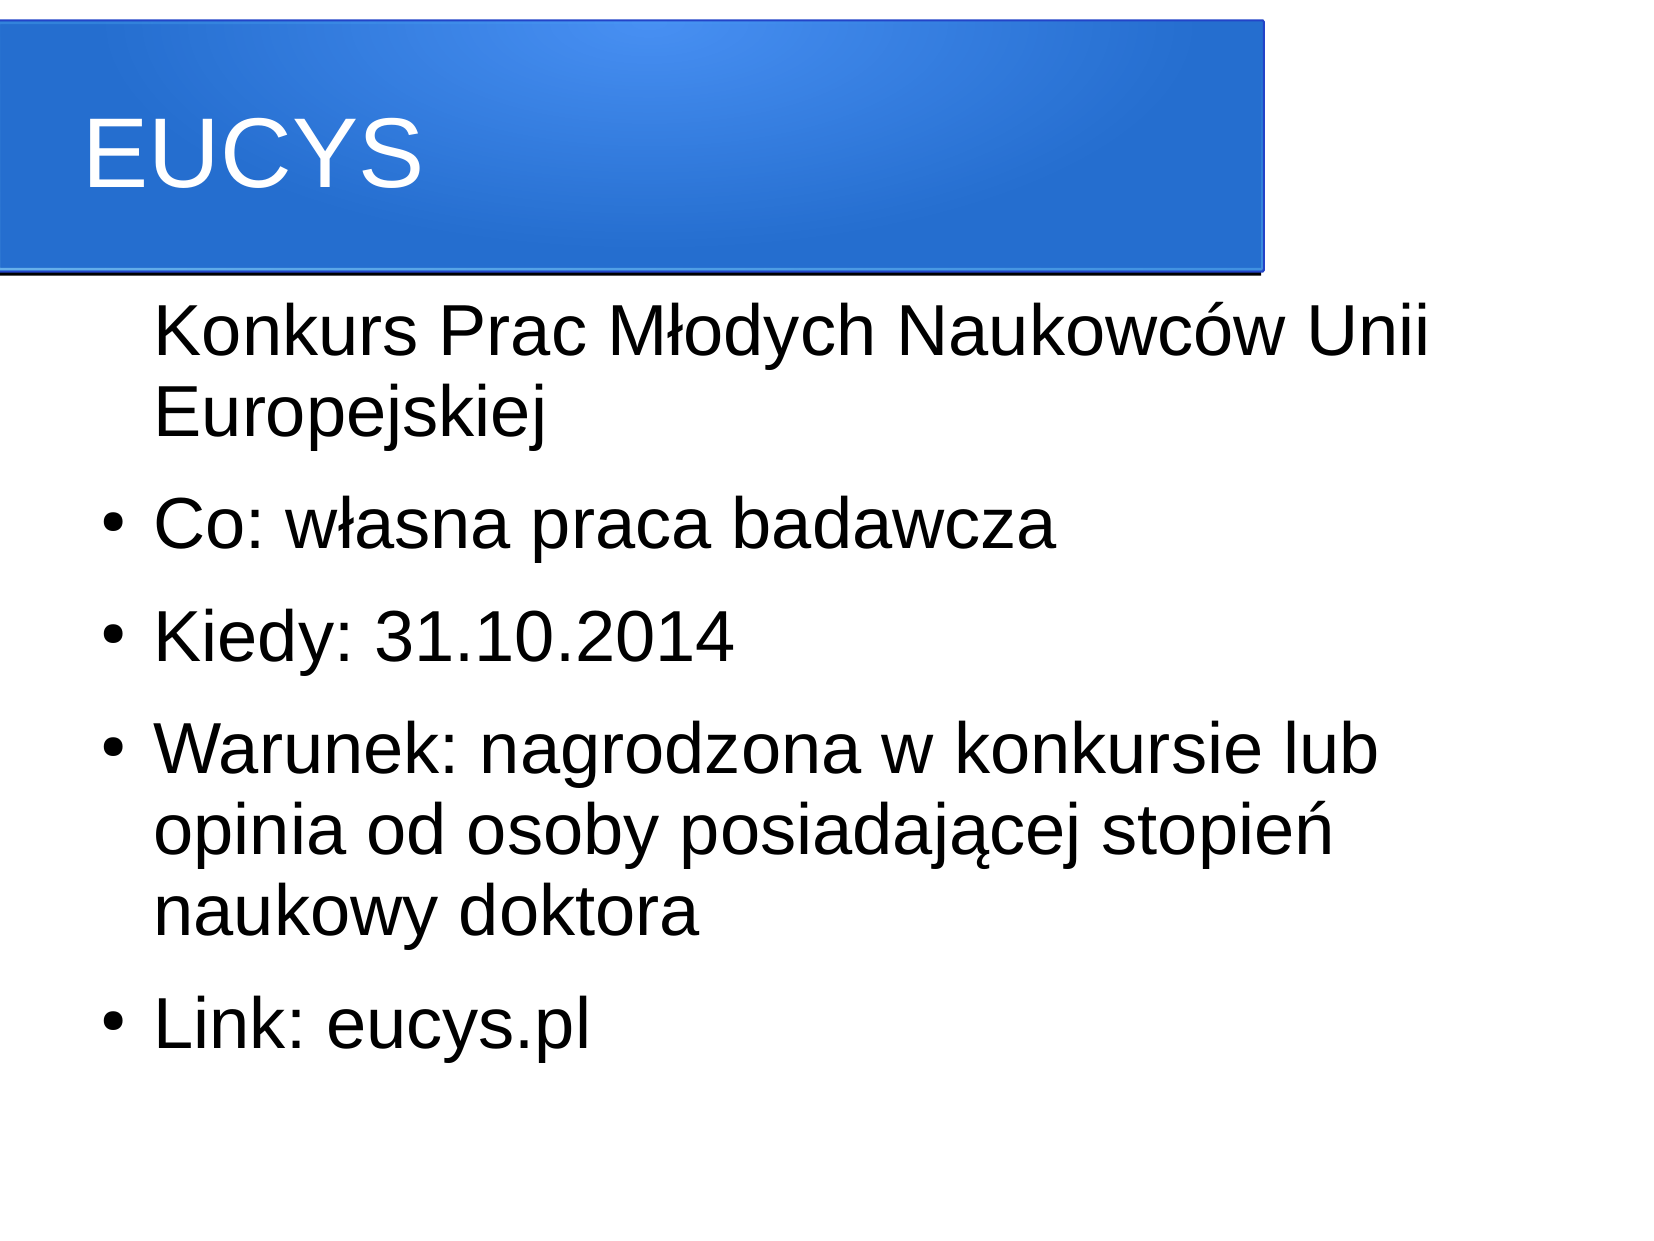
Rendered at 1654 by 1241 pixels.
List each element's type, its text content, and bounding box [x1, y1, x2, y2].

title EUCYS [82, 49, 1250, 257]
list Konkurs Prac Młodych Naukowców Unii Europejskiej Co: własna praca badawcza Kiedy: 31.10.2014 Warunek: nagrodzona w konkursie lub opinia od osoby posiadającej stopień naukowy doktora Link: eucys.pl [82, 290, 1538, 1170]
